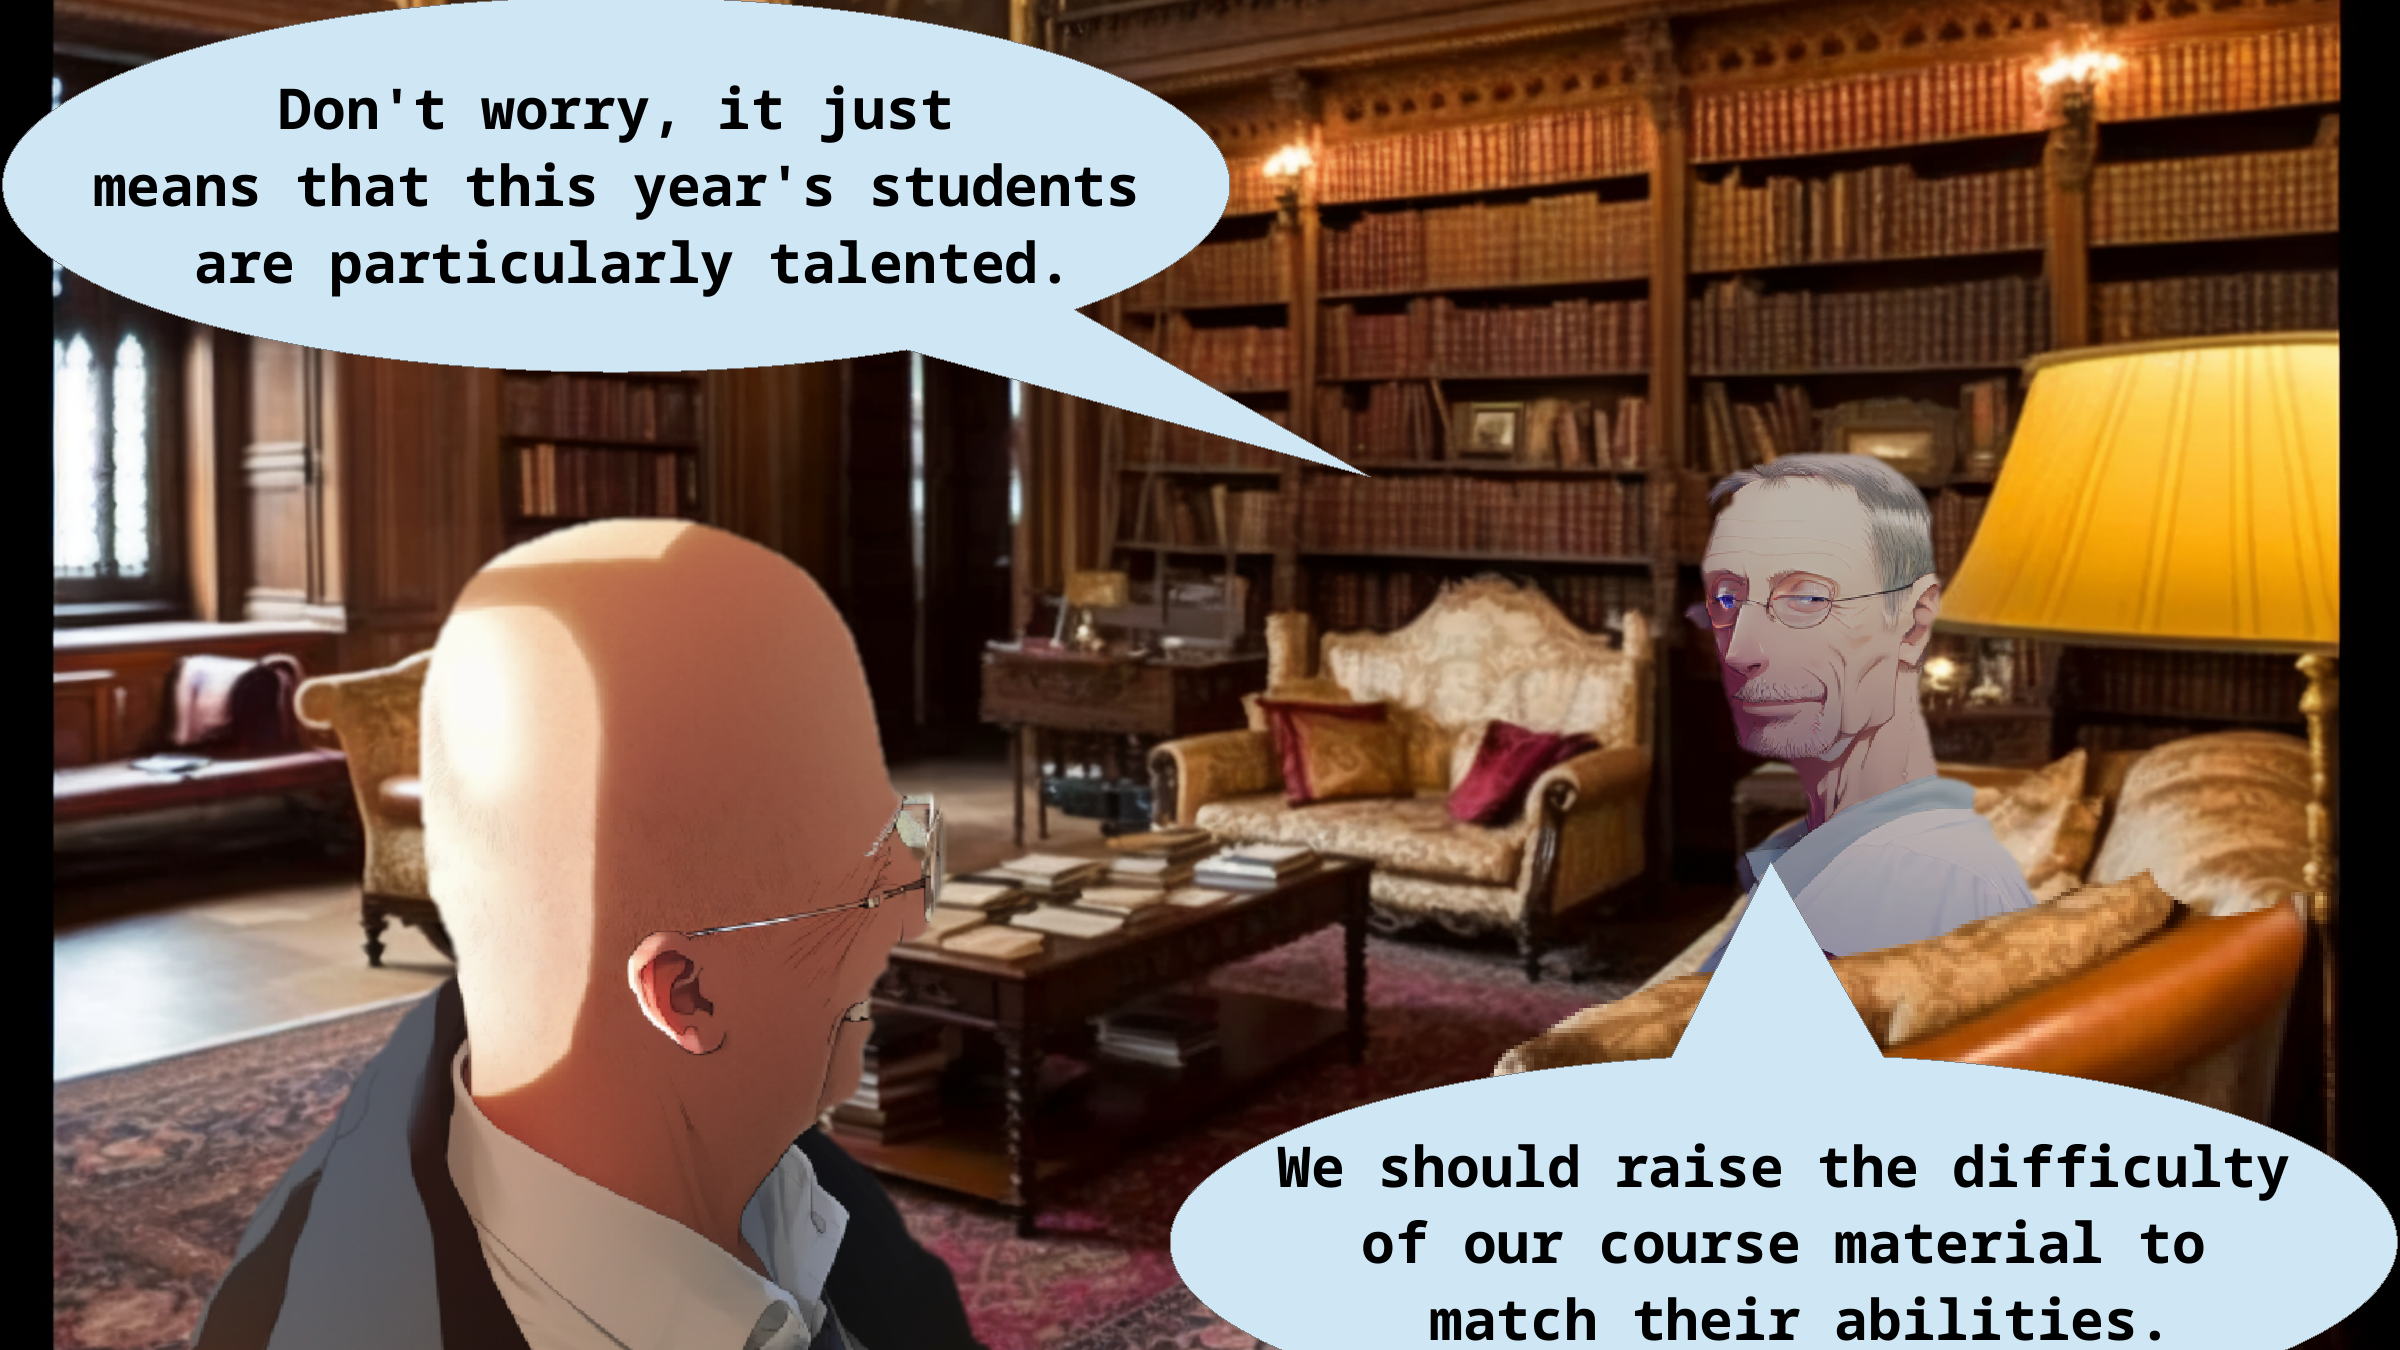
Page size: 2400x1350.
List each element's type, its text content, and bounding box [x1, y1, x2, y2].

text_box Don't worry, it just means that this year's students are particularly talented. [2, 0, 1371, 477]
picture [0, 0, 2400, 1350]
text_box We should raise the difficulty of our course material to match their abilities. [1170, 861, 2398, 1350]
